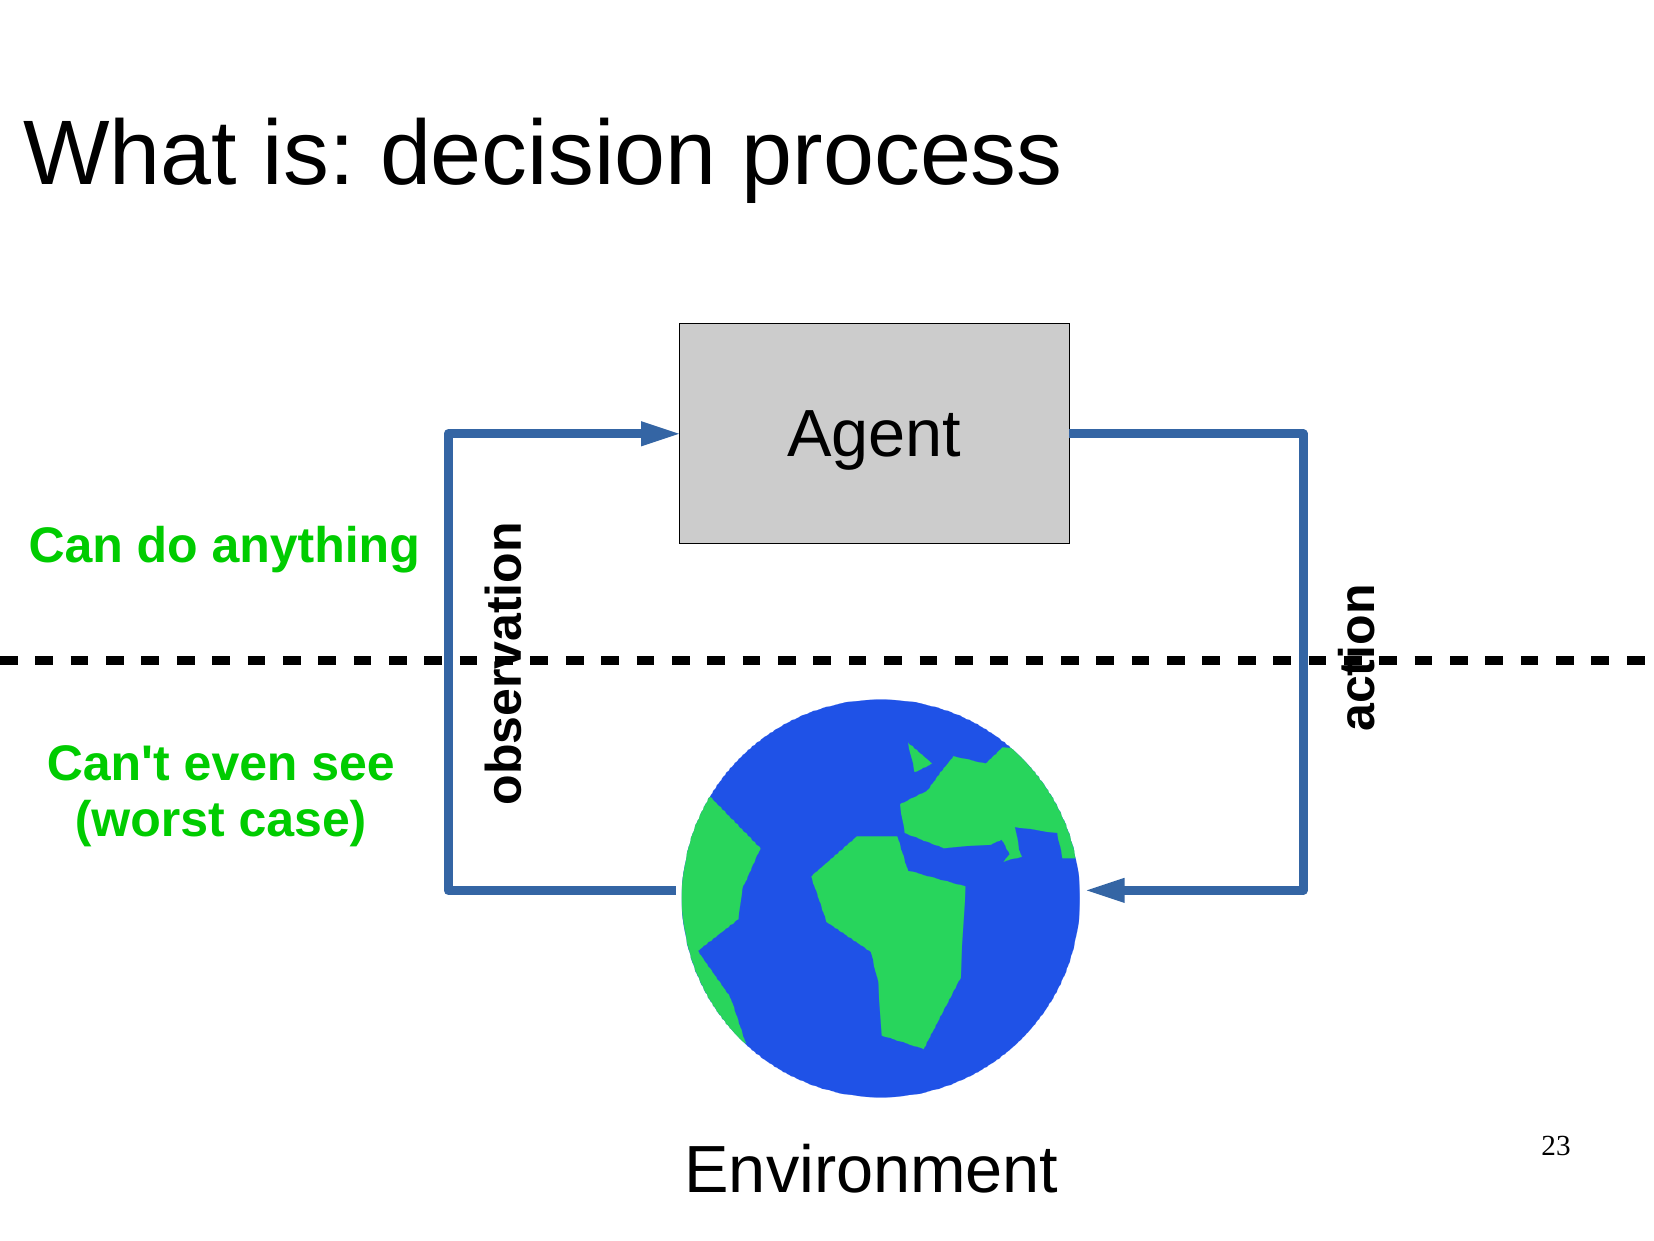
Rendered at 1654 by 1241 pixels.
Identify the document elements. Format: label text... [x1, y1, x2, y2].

text_box Agent [679, 323, 1070, 544]
text_box Can't even see (worst case) [0, 728, 522, 856]
text_box action [1321, 569, 1393, 747]
picture [555, 654, 1206, 1142]
text_box Environment [600, 1124, 1143, 1214]
text_box observation [468, 581, 540, 821]
text_box Can do anything [13, 509, 636, 581]
title What is: decision process [23, 49, 1512, 257]
